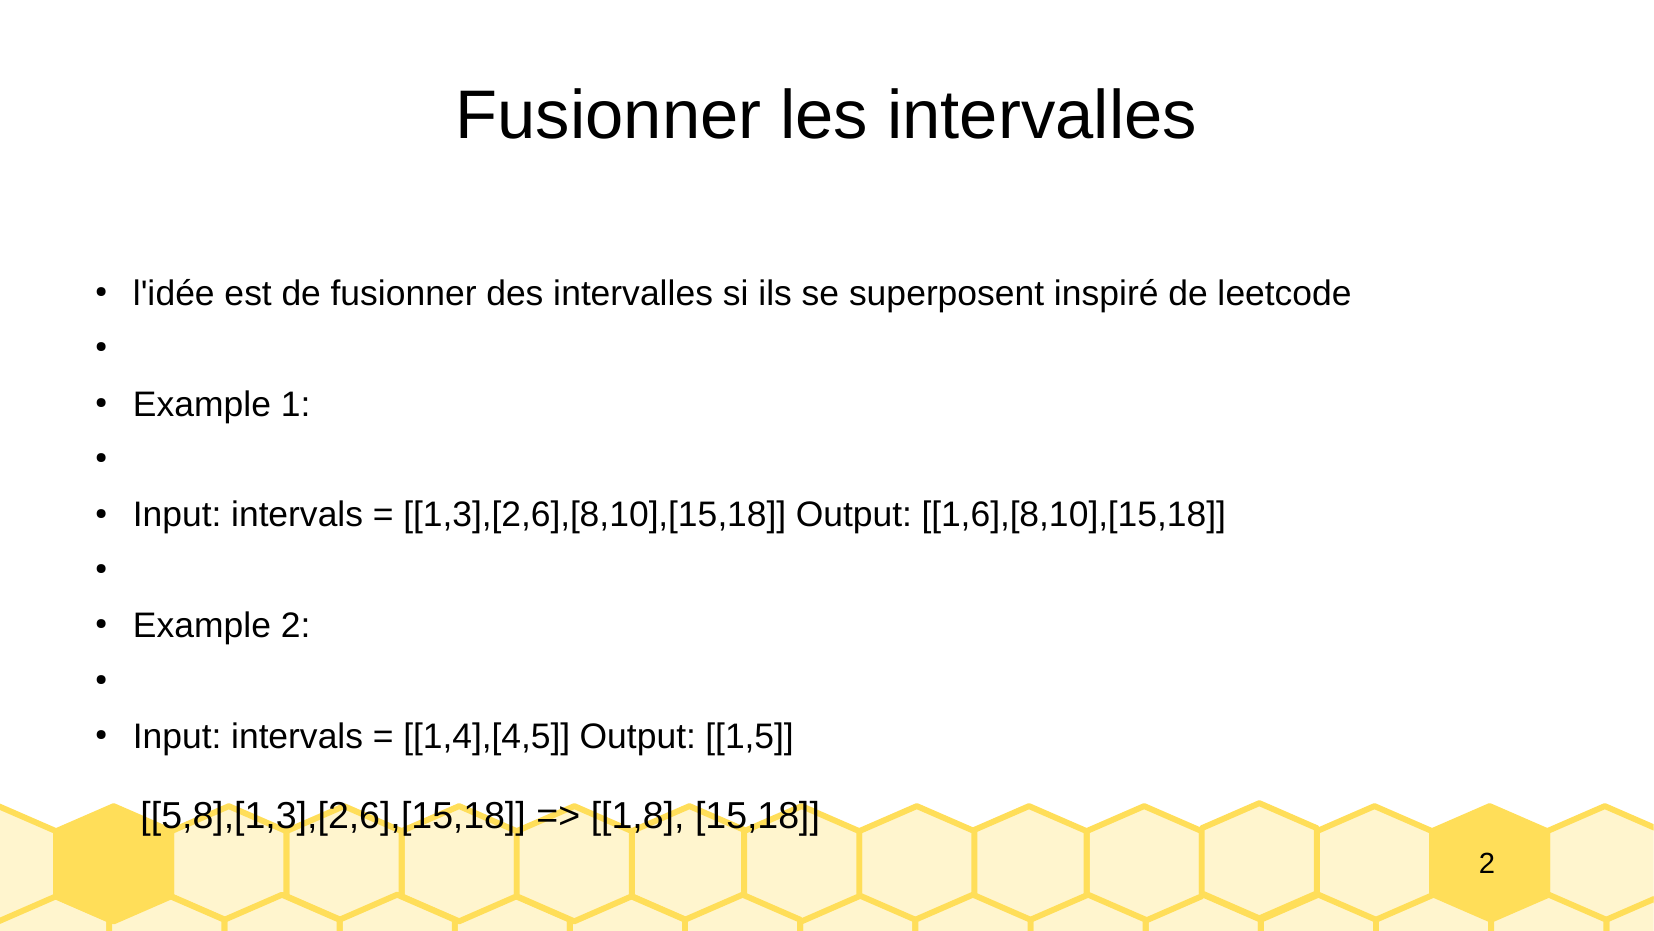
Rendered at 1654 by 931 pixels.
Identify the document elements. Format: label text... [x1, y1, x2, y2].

title Fusionner les intervalles [82, 37, 1571, 193]
list l'idée est de fusionner des intervalles si ils se superposent inspiré de leetcode Example 1: Input: intervals = [[1,3],[2,6],[8,10],[15,18]] Output: [[1,6],[8,10],[15,18]] Example 2: Input: intervals = [[1,4],[4,5]] Output: [[1,5]] [82, 217, 1571, 758]
text_box [[5,8],[1,3],[2,6],[15,18]] => [[1,8], [15,18]] [125, 787, 1034, 886]
